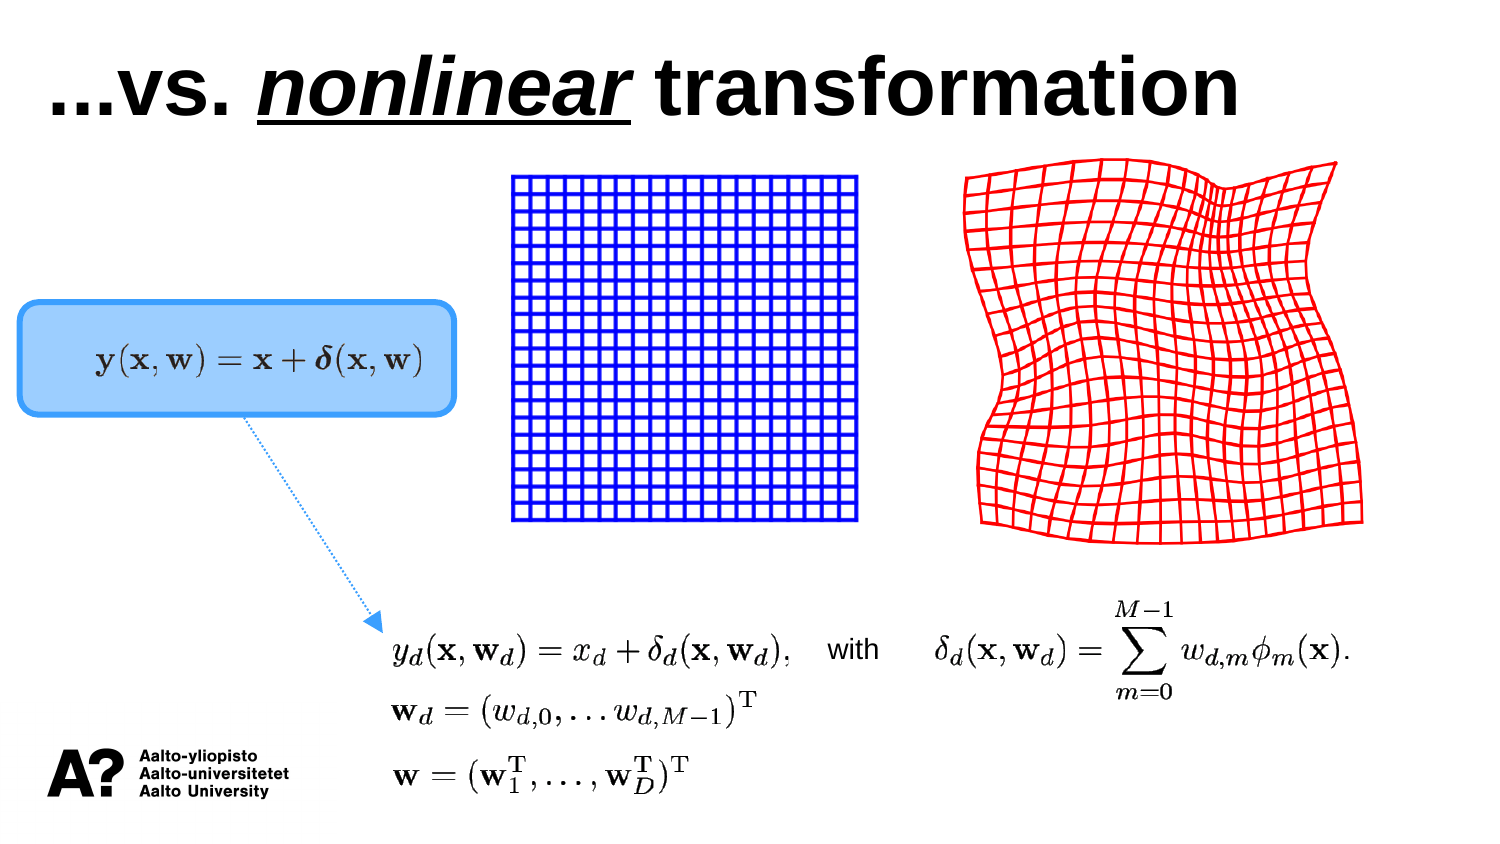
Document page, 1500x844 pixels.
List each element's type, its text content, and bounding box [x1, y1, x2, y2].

picture [943, 126, 1417, 577]
picture [95, 318, 421, 386]
picture [0, 702, 337, 844]
text_box [19, 302, 455, 415]
list with [827, 630, 889, 667]
picture [442, 197, 882, 560]
list ...vs. nonlinear transformation [47, 32, 1442, 197]
picture [384, 621, 789, 825]
picture [895, 585, 1349, 733]
